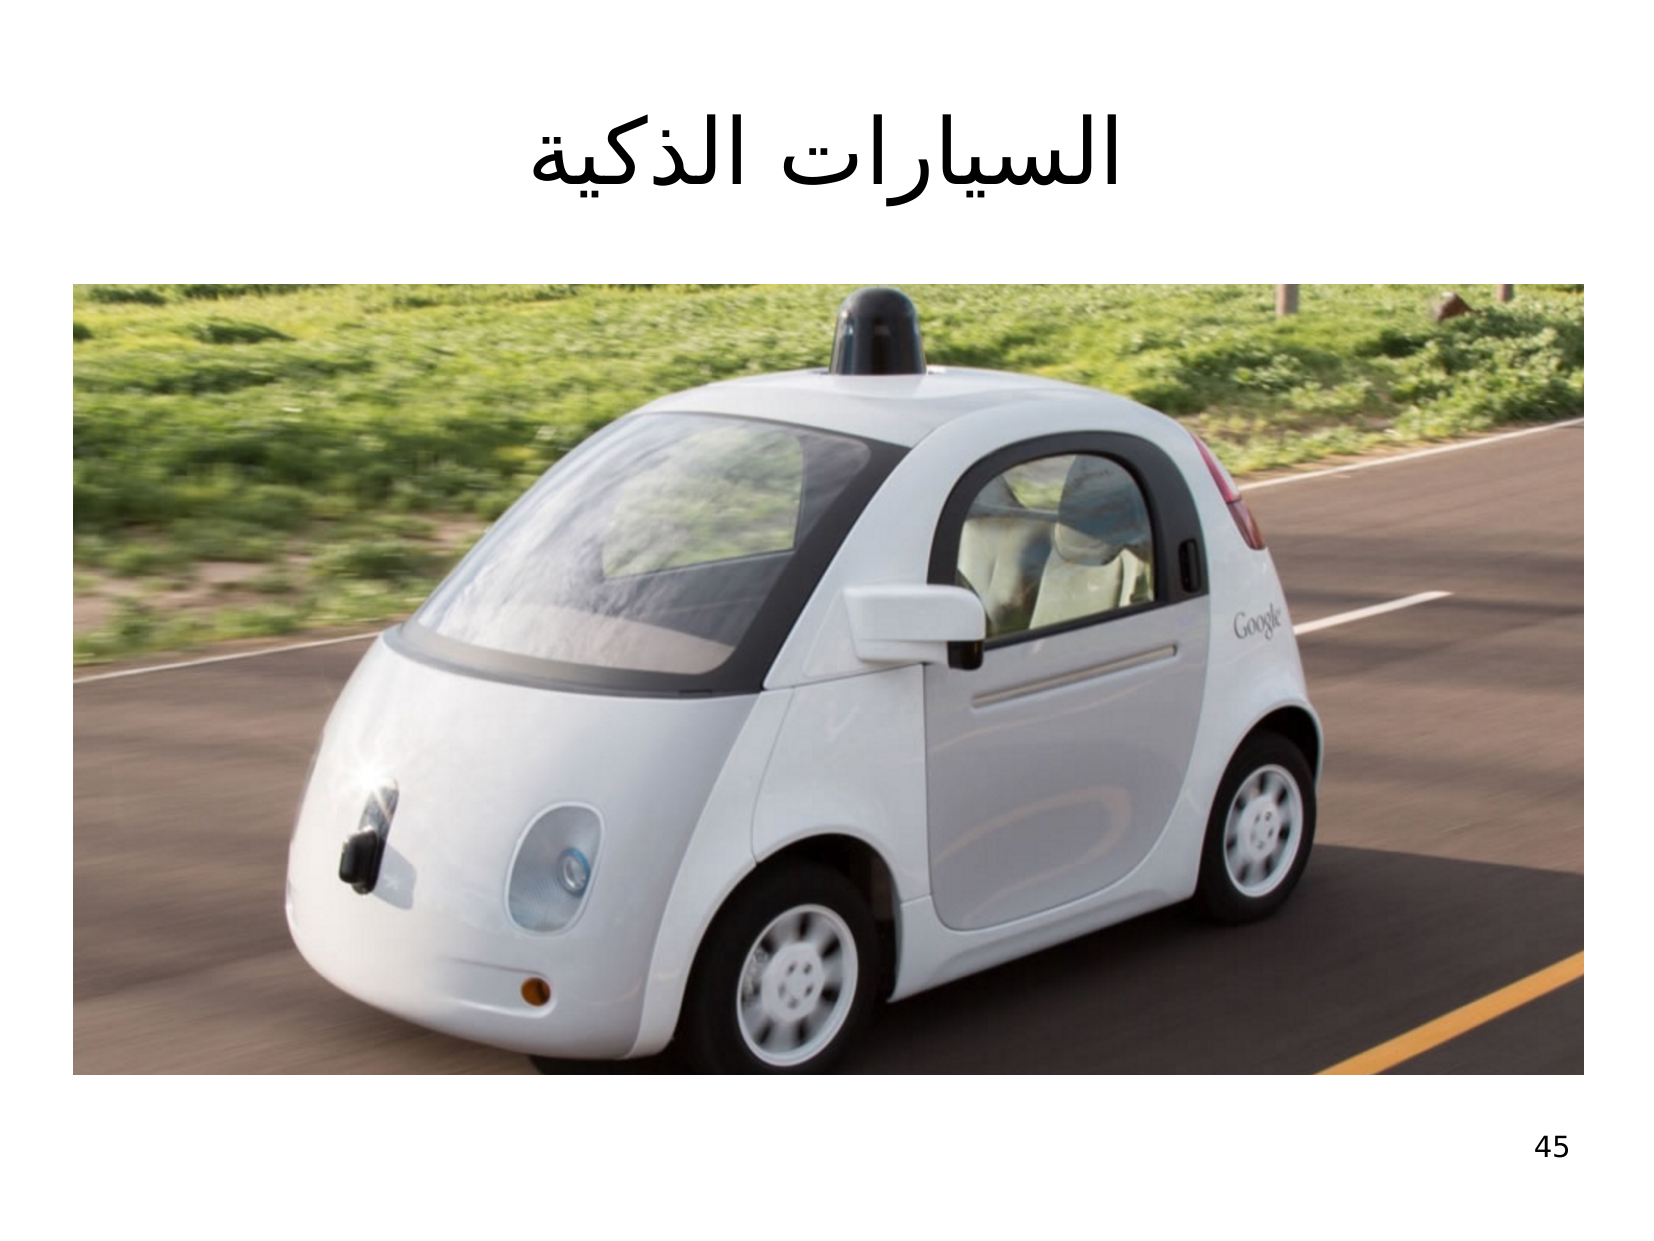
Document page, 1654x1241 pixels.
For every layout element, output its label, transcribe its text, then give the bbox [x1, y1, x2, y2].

picture [73, 284, 1584, 1075]
title السيارات الذكية [82, 49, 1571, 257]
